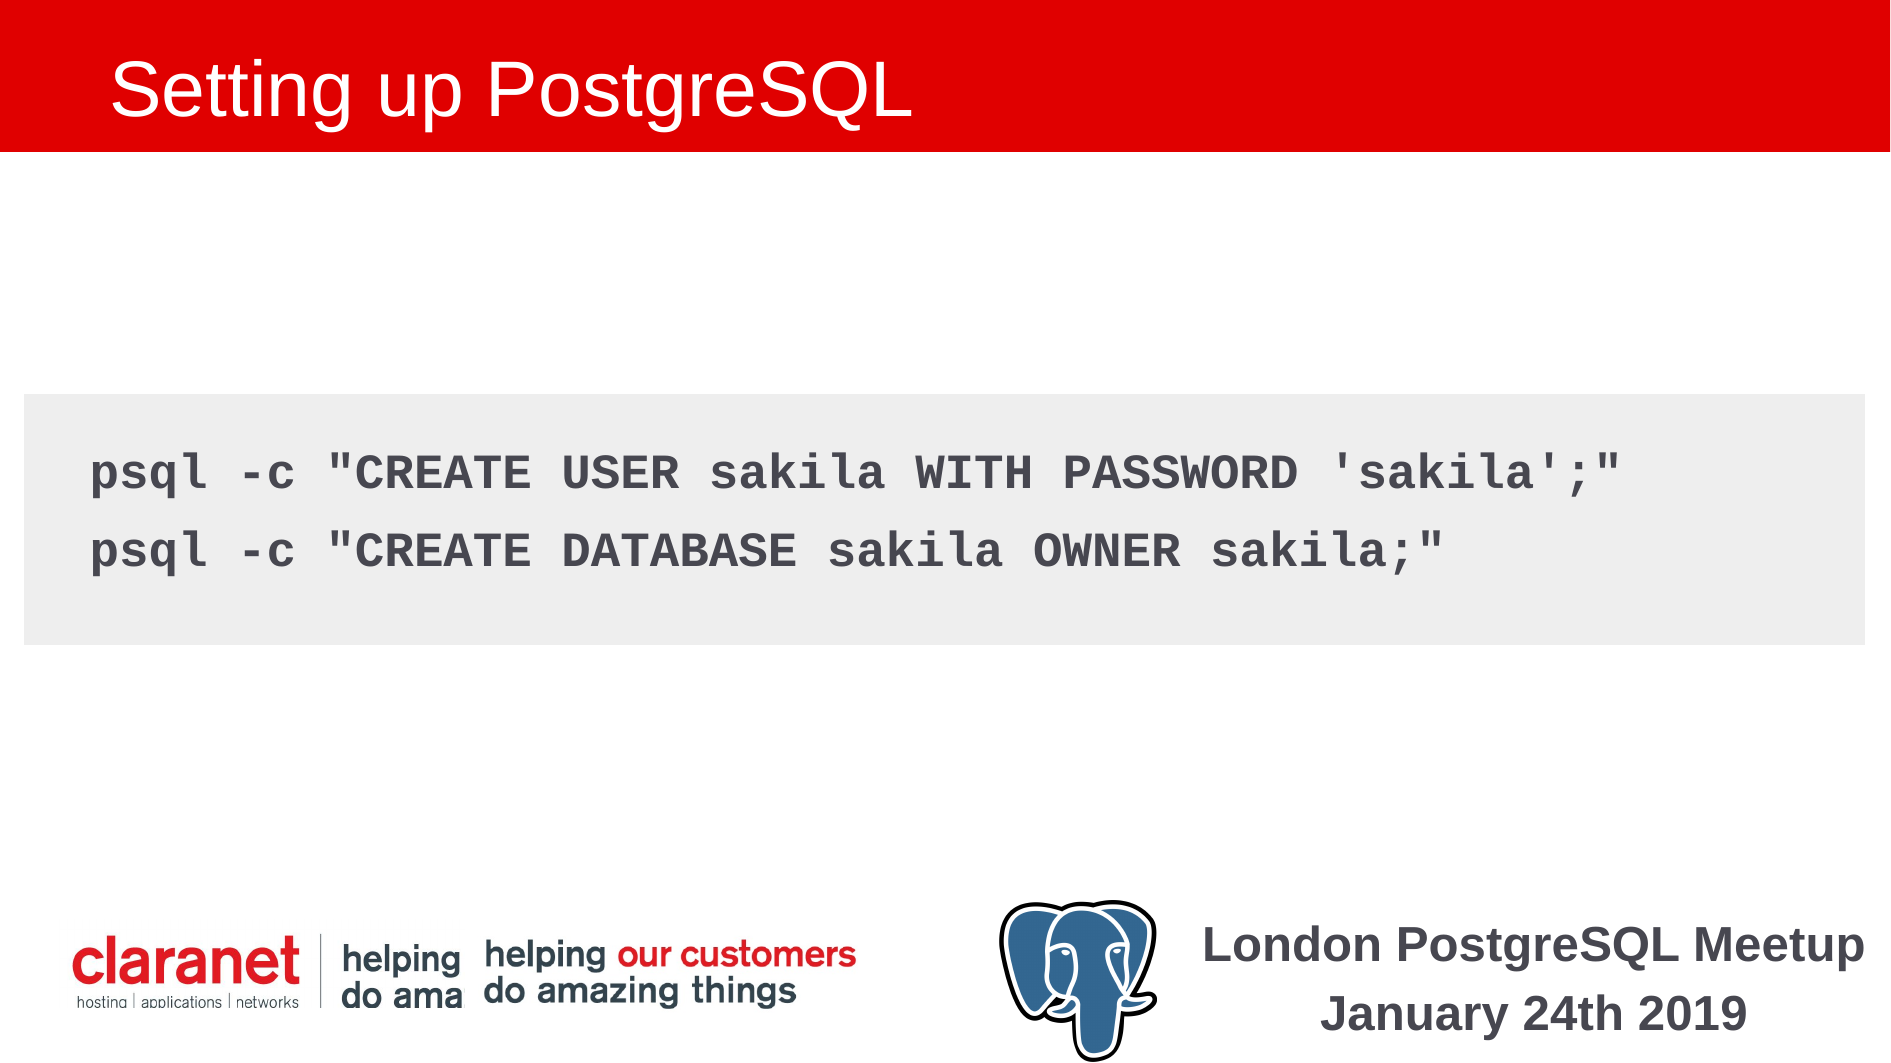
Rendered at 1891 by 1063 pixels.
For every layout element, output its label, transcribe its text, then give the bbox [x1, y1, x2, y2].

picture [477, 982, 887, 1040]
picture [999, 982, 1157, 1062]
text_box psql -c "CREATE USER sakila WITH PASSWORD 'sakila';" psql -c "CREATE DATABASE sakila OWNER sakila;" [74, 423, 1787, 982]
picture [59, 919, 190, 1008]
text_box Setting up PostgreSQL [94, 30, 1796, 208]
picture [24, 394, 1865, 645]
